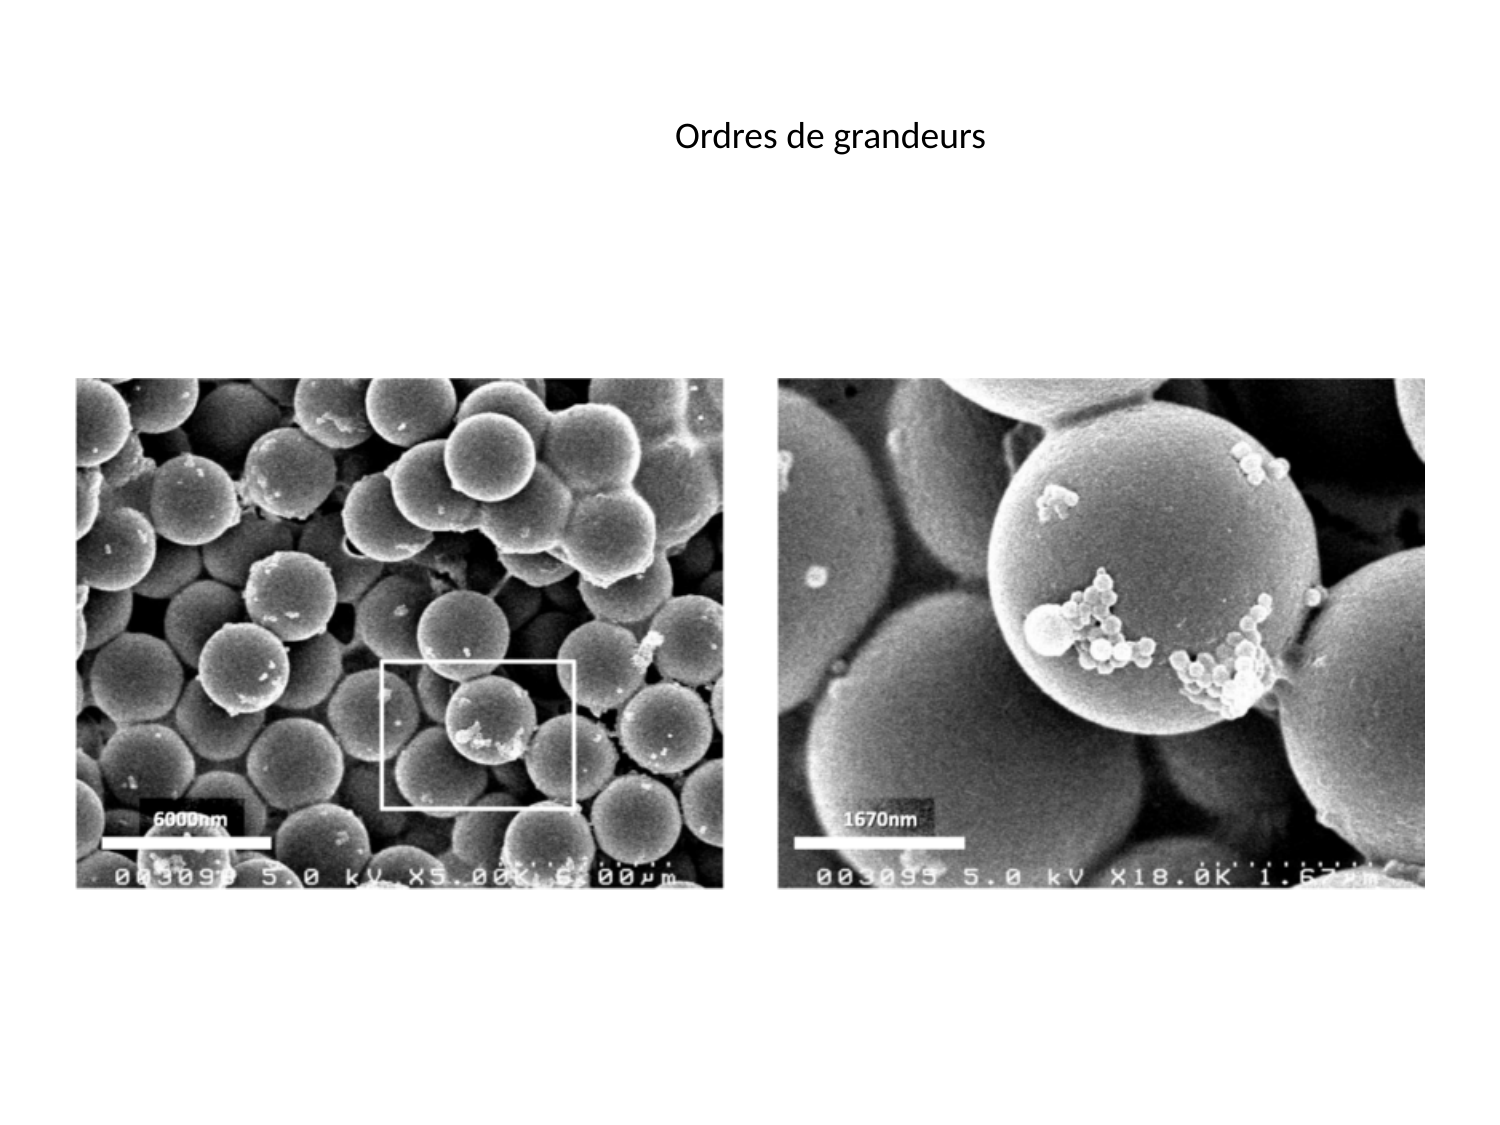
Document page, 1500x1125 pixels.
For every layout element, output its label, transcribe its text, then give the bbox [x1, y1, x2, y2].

title Ordres de grandeurs [75, 45, 1425, 233]
picture [74, 378, 1425, 890]
